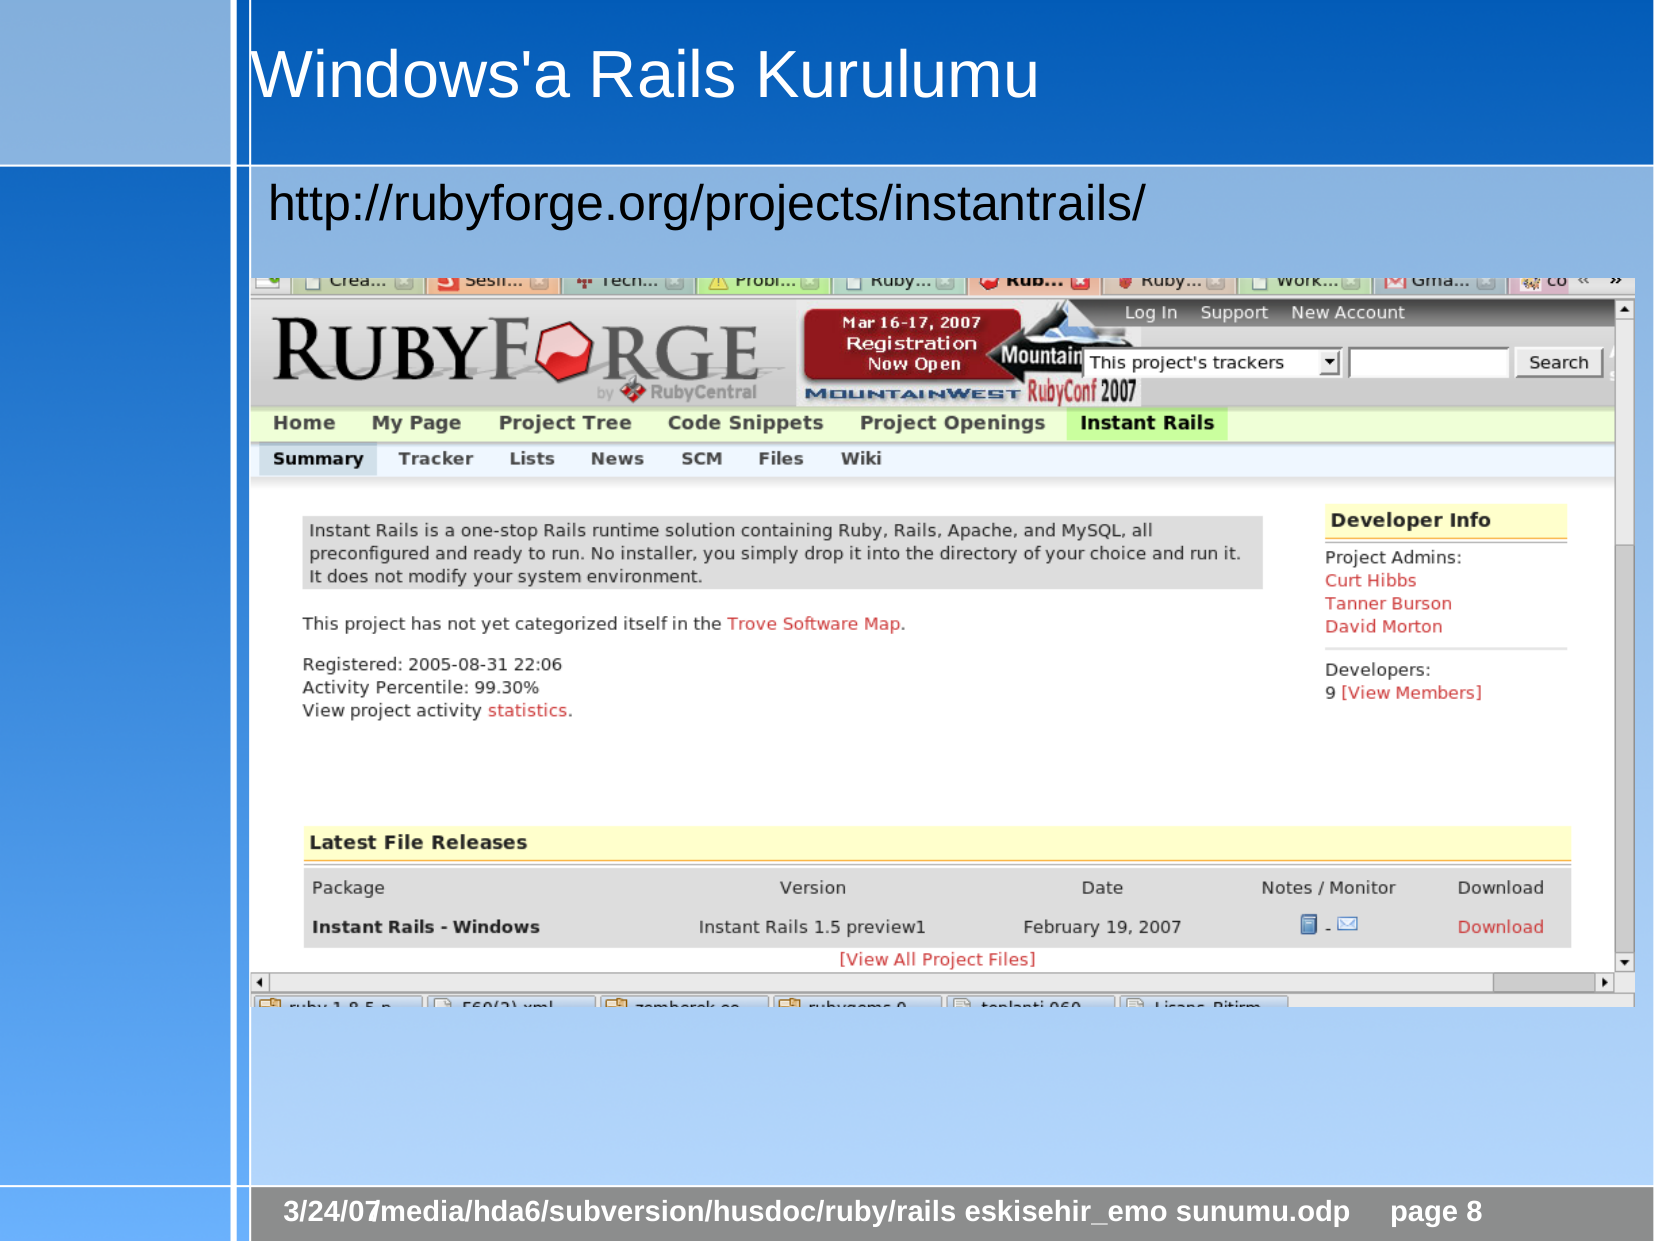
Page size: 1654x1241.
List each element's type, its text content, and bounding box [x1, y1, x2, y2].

title Windows'a Rails Kurulumu [250, 11, 1477, 137]
picture [0, 0, 1654, 1241]
list http://rubyforge.org/projects/instantrails/ [250, 175, 1477, 255]
